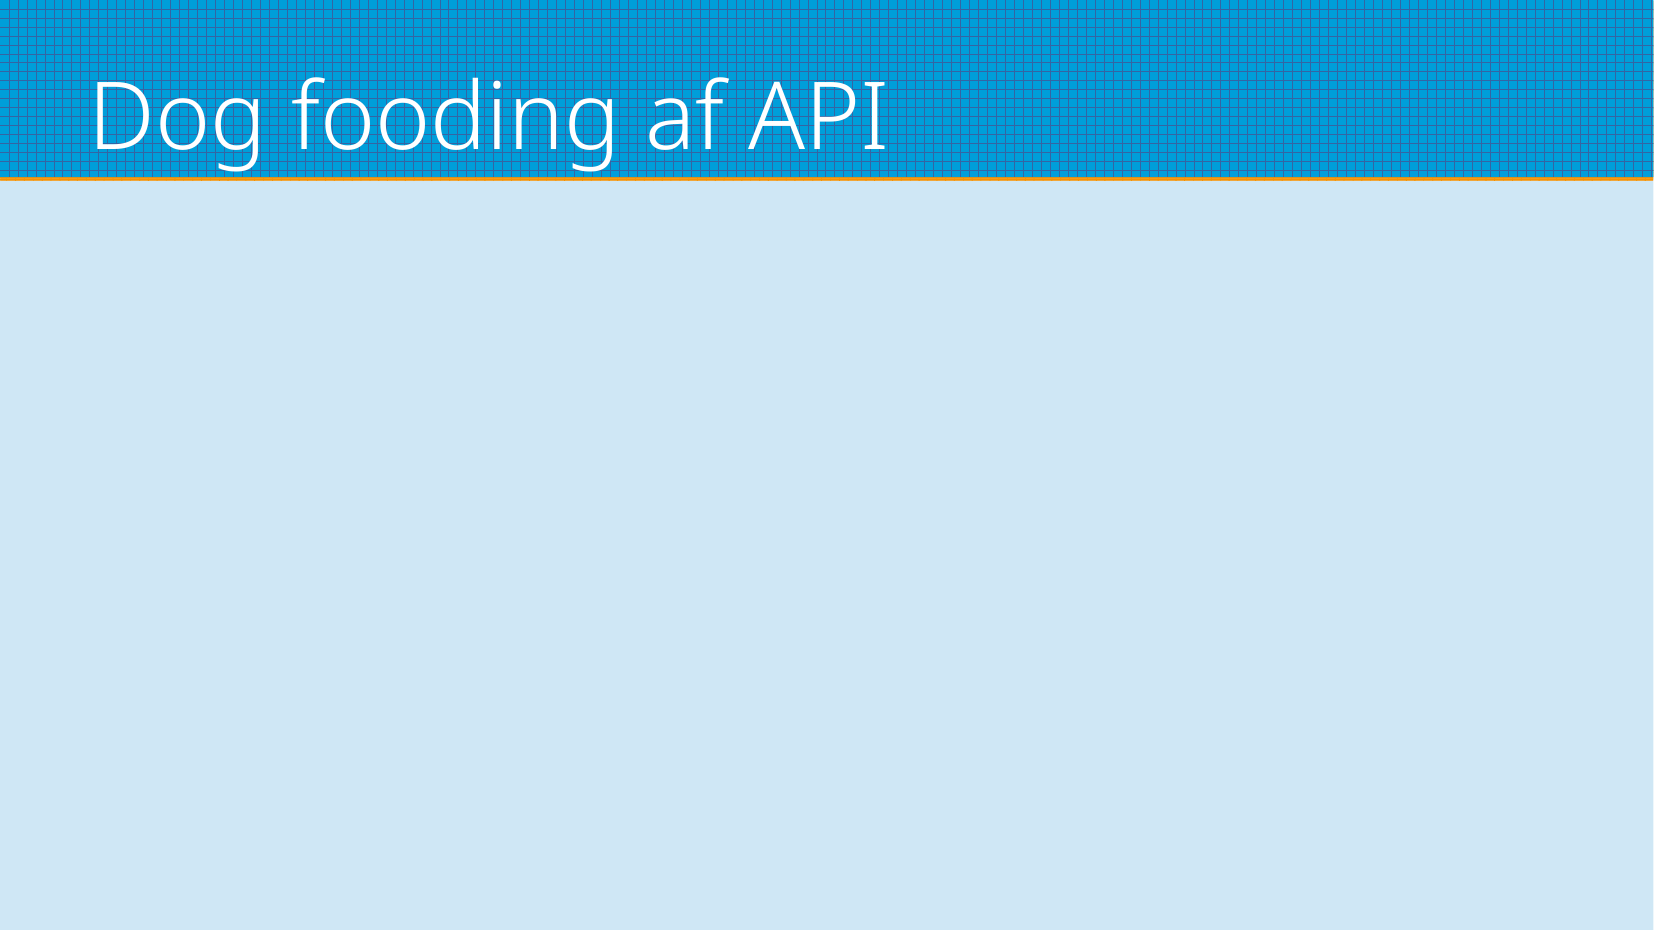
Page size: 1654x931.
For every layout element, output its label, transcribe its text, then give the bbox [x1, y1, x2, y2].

title Dog fooding af API [88, 14, 1565, 178]
